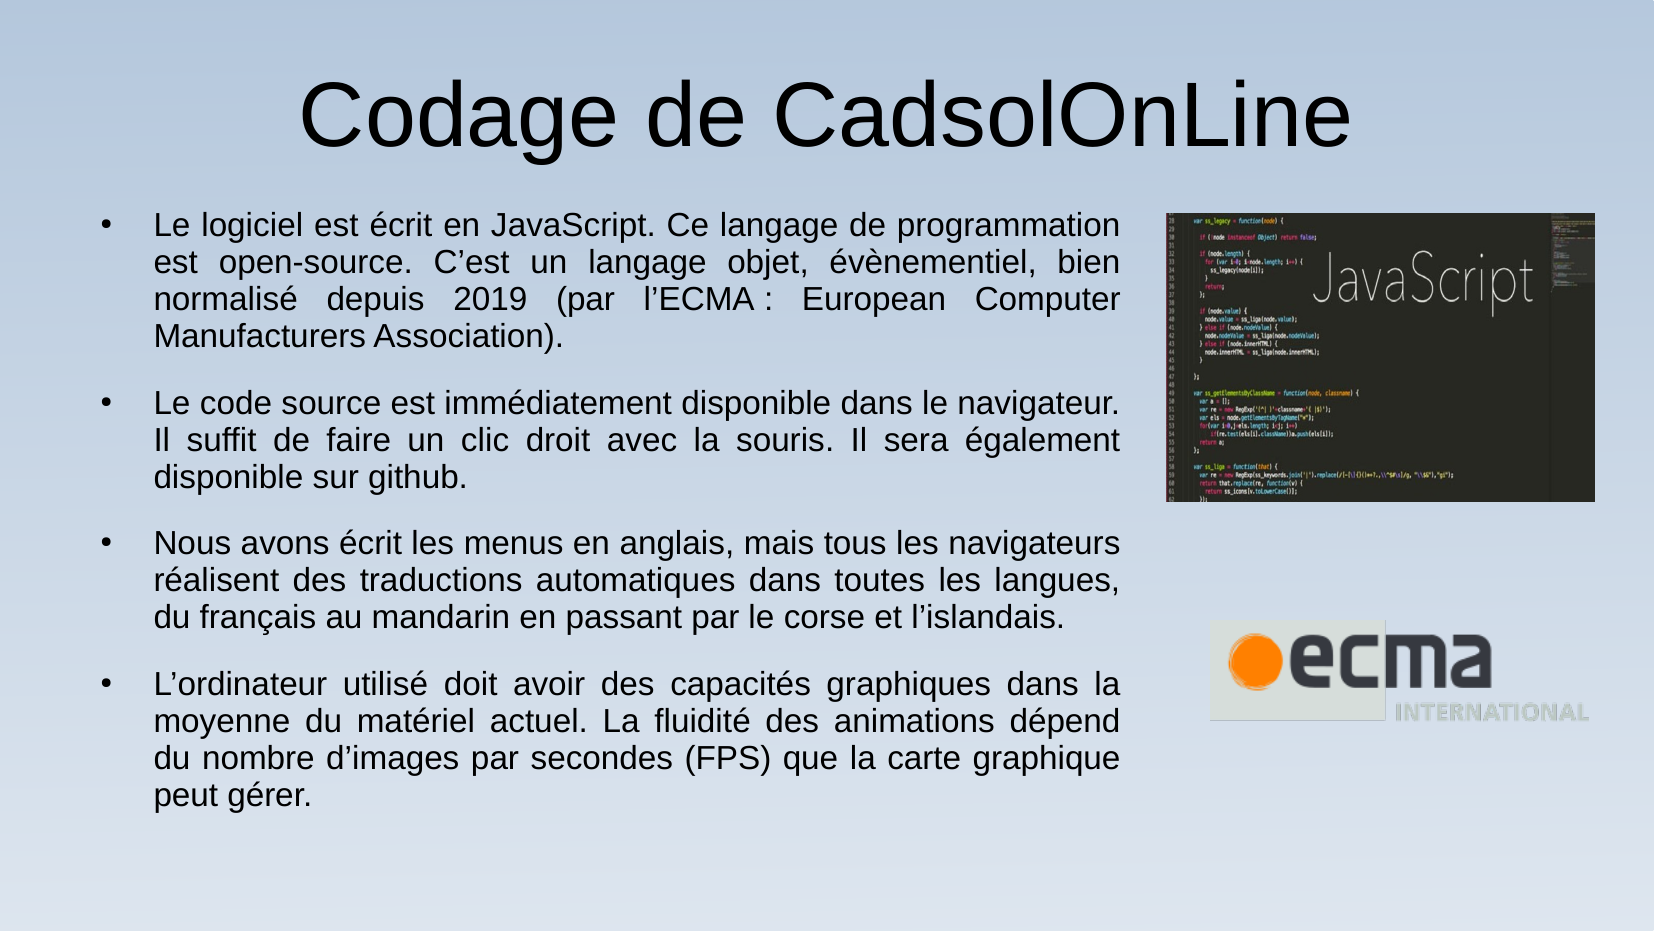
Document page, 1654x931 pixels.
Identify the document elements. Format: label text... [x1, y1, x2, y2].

picture [1166, 213, 1595, 502]
title Codage de CadsolOnLine [82, 37, 1571, 193]
picture [1210, 620, 1589, 722]
list Le logiciel est écrit en JavaScript. Ce langage de programmation est open-source. C’est un langage objet, évènementiel, bien normalisé depuis 2019 (par l’ECMA : European Computer Manufacturers Association). Le code source est immédiatement disponible dans le navigateur. Il suffit de faire un clic droit avec la souris. Il sera également disponible sur github. Nous avons écrit les menus en anglais, mais tous les navigateurs réalisent des traductions automatiques dans toutes les langues, du français au mandarin en passant par le corse et l’islandais. L’ordinateur utilisé doit avoir des capacités graphiques dans la moyenne du matériel actuel. La fluidité des animations dépend du nombre d’images par secondes (FPS) que la carte graphique peut gérer. [82, 206, 1123, 886]
